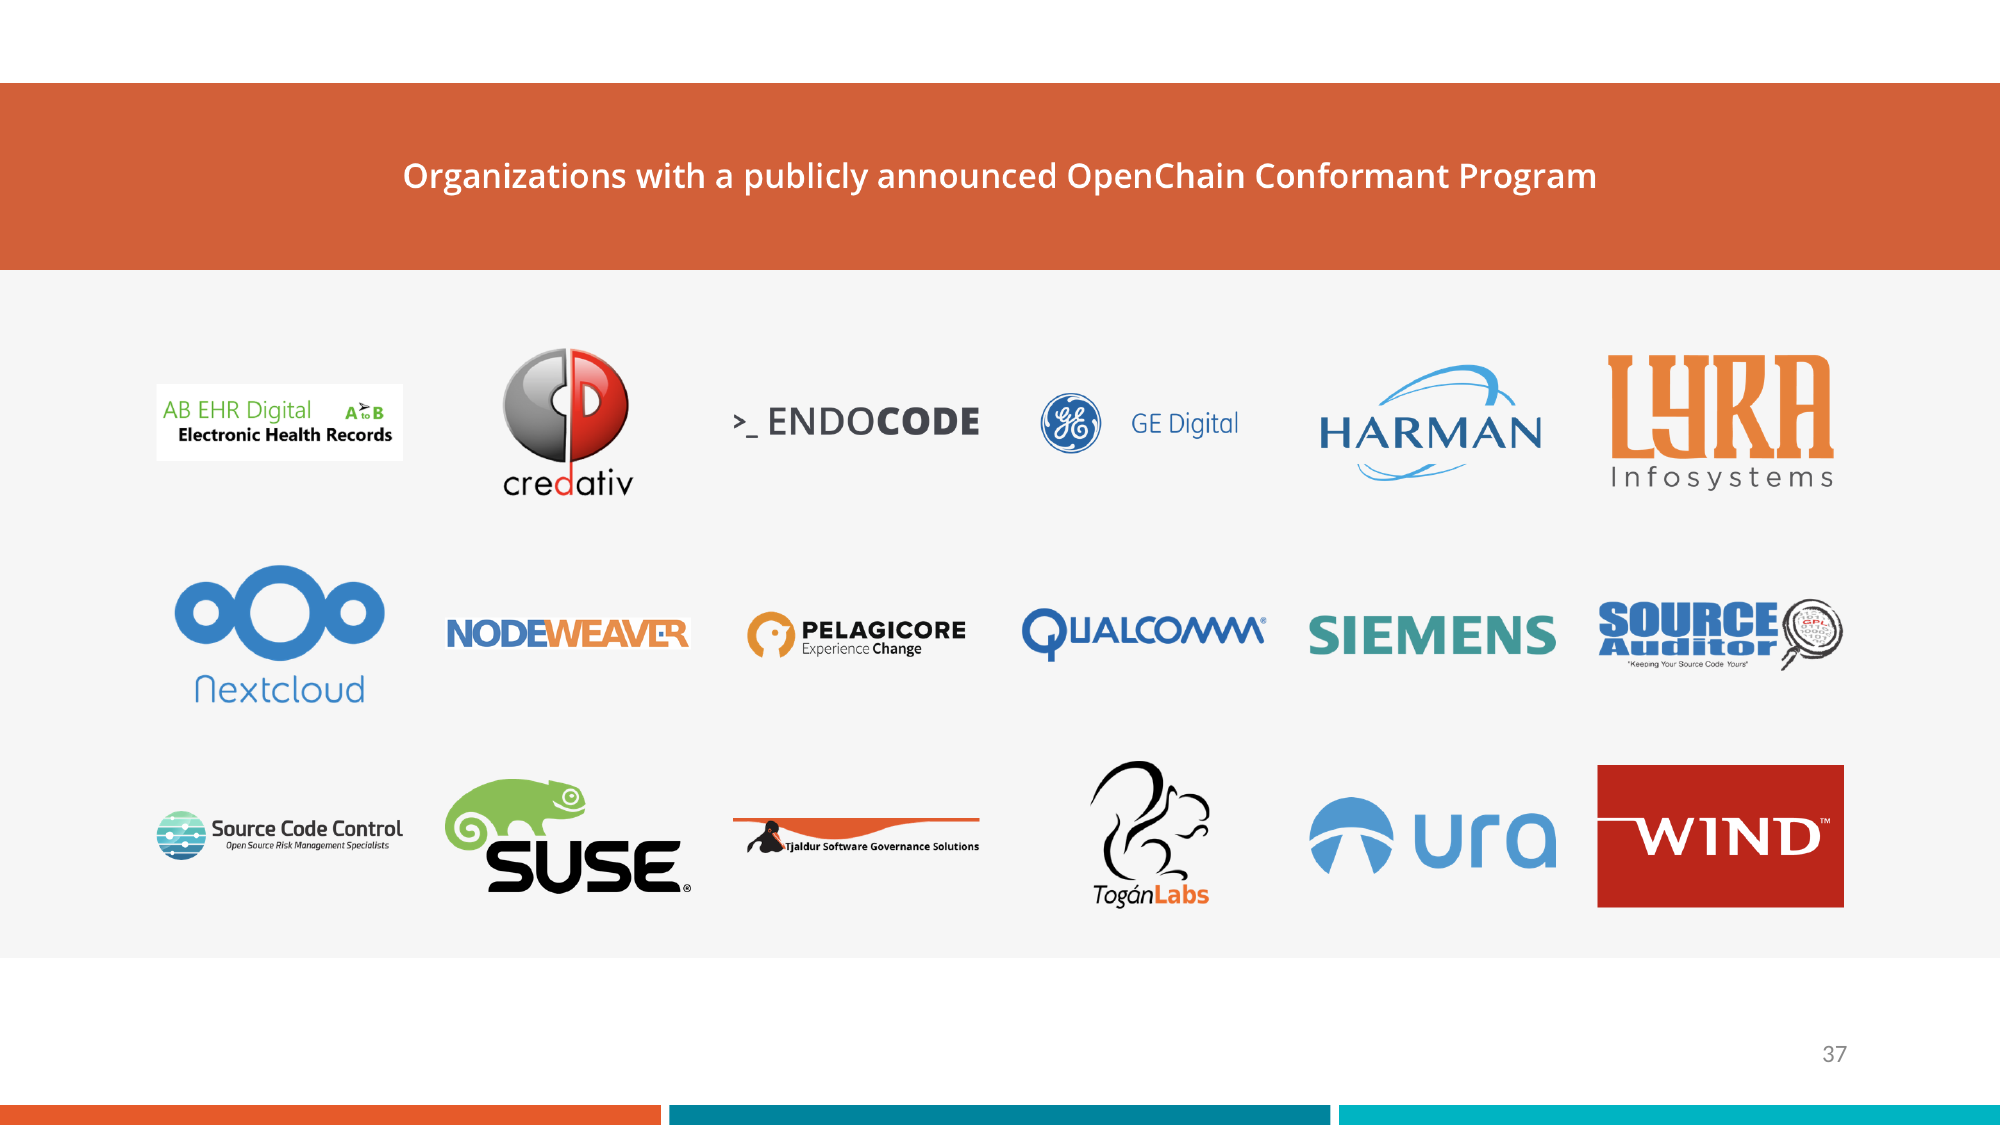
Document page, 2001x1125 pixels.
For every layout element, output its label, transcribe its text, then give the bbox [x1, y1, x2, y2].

slide_number <number> [1648, 1022, 1863, 1083]
picture [0, 83, 2000, 958]
